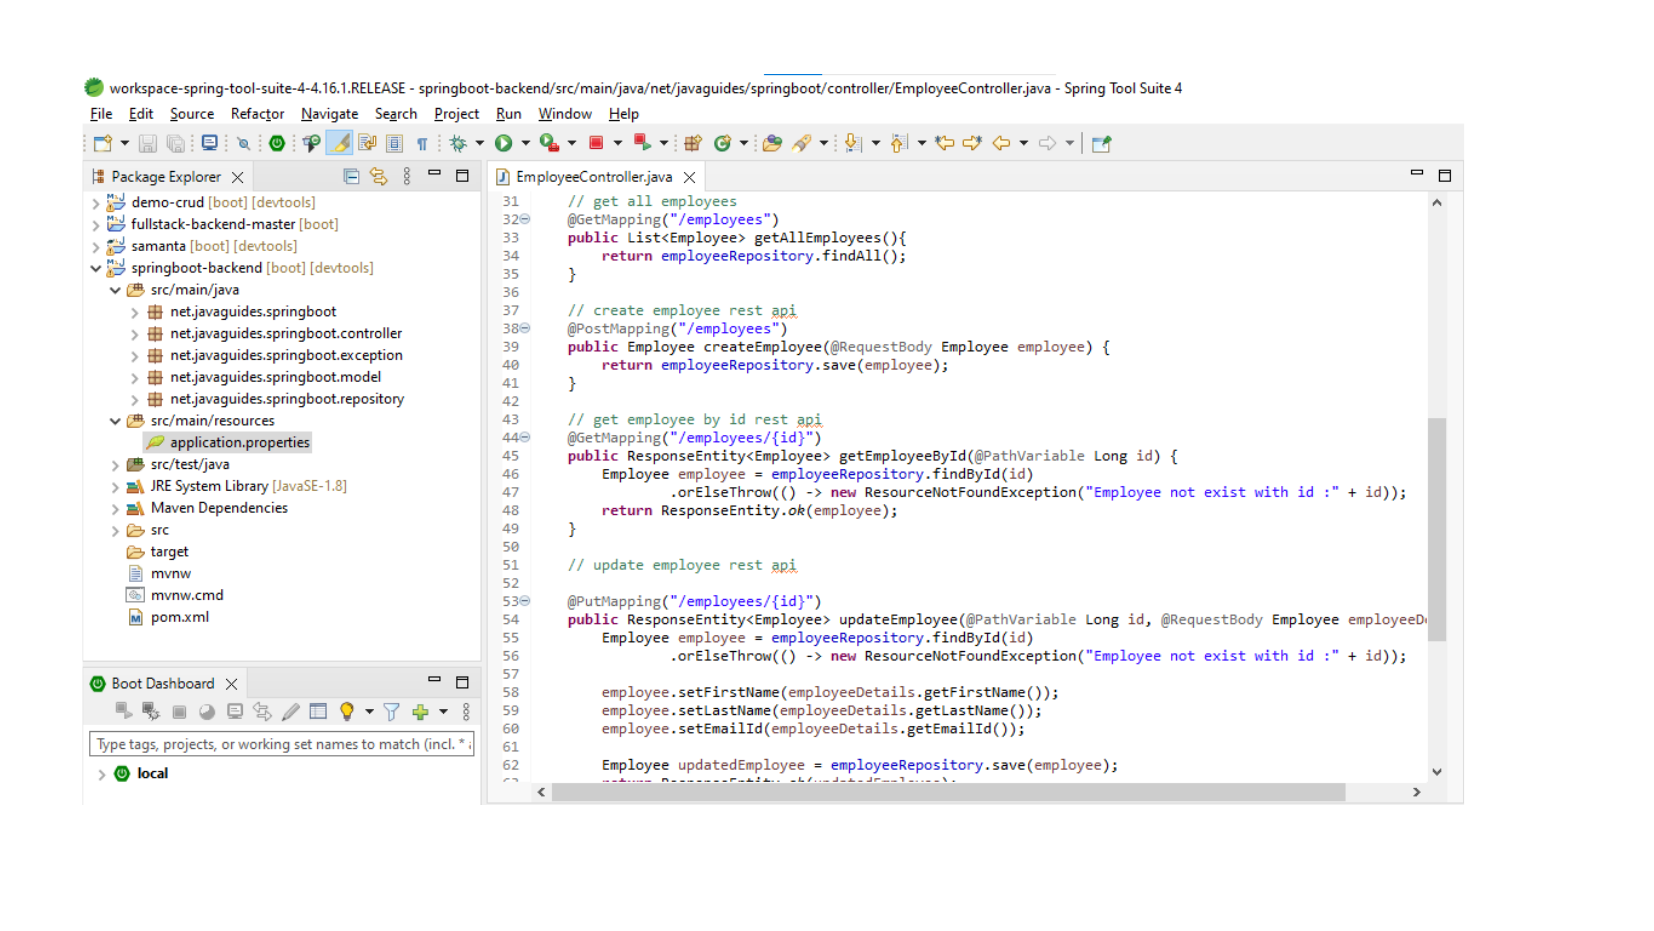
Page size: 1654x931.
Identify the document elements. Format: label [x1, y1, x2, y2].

picture [82, 74, 1465, 805]
